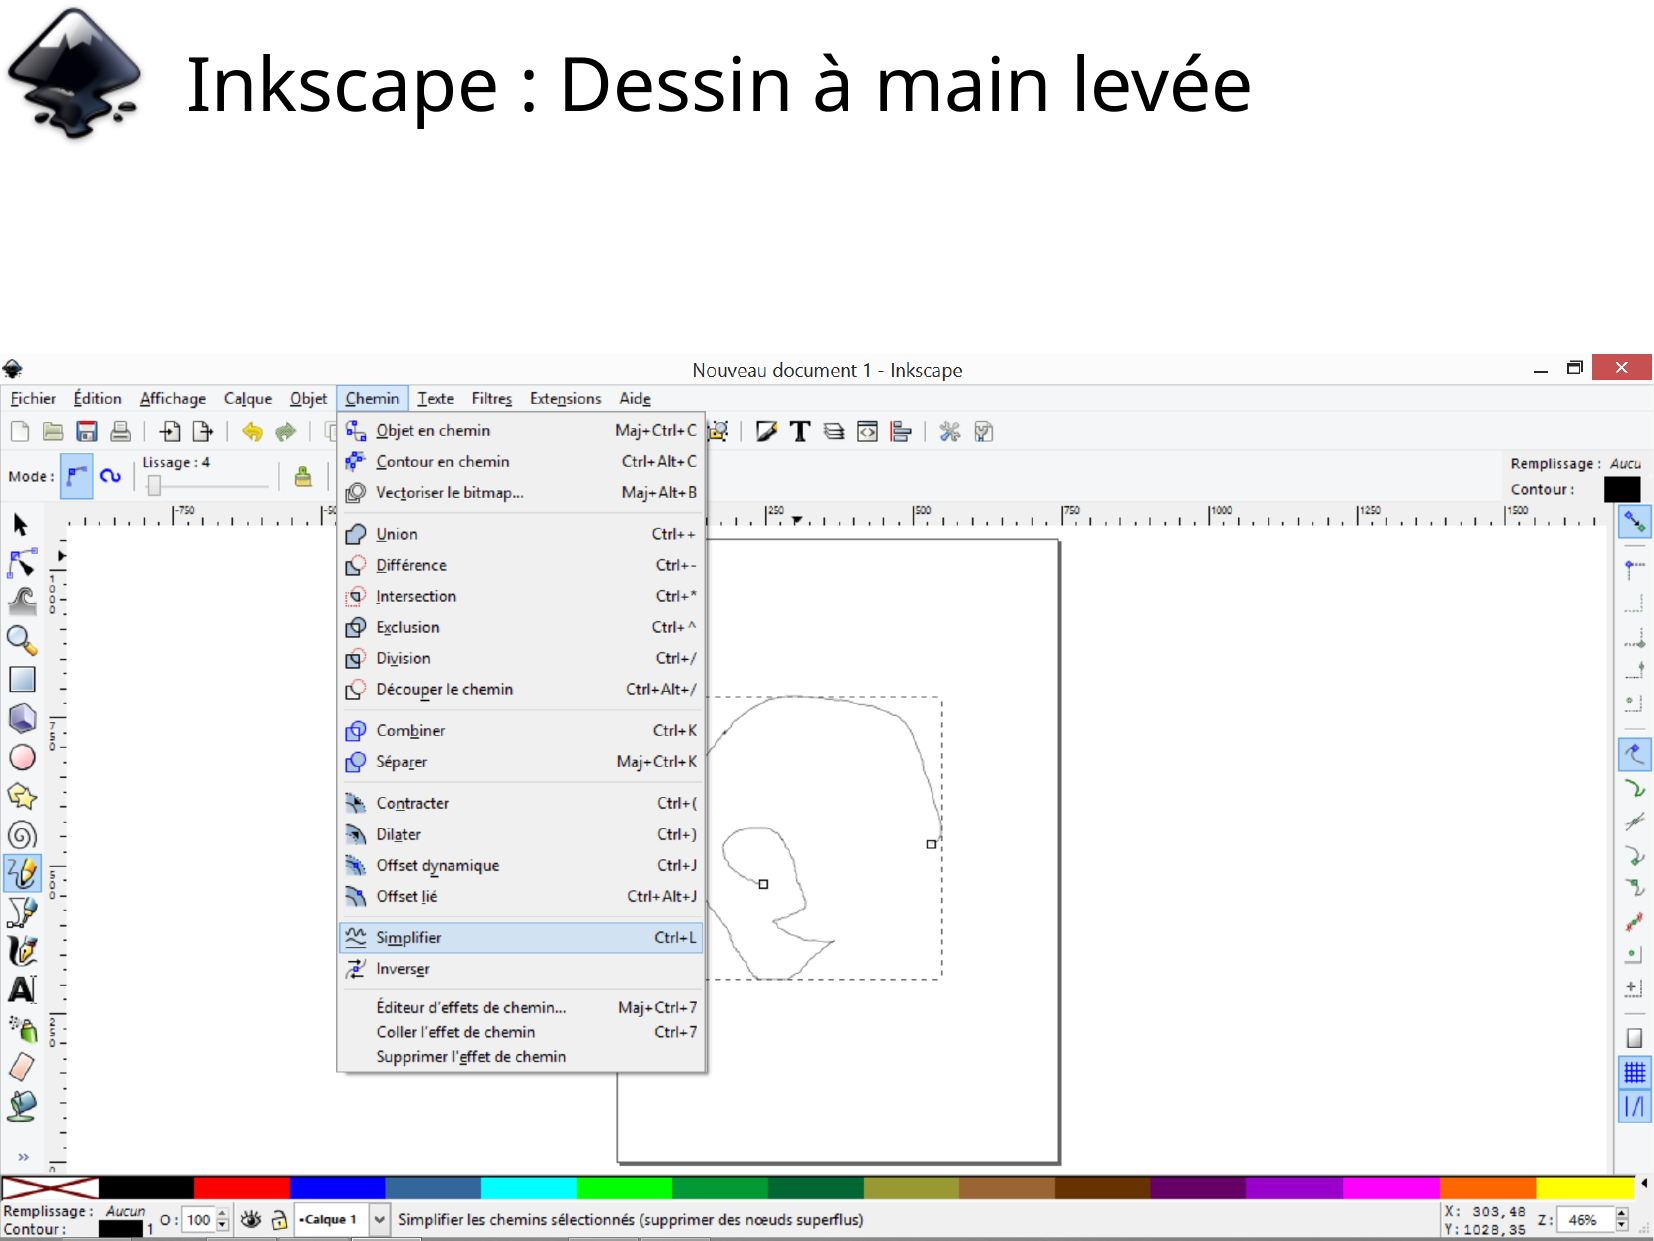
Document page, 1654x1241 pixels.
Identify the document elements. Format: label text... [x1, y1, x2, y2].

picture [0, 354, 1654, 1241]
picture [0, 0, 150, 151]
text_box Inkscape : Dessin à main levée [171, 23, 1630, 135]
